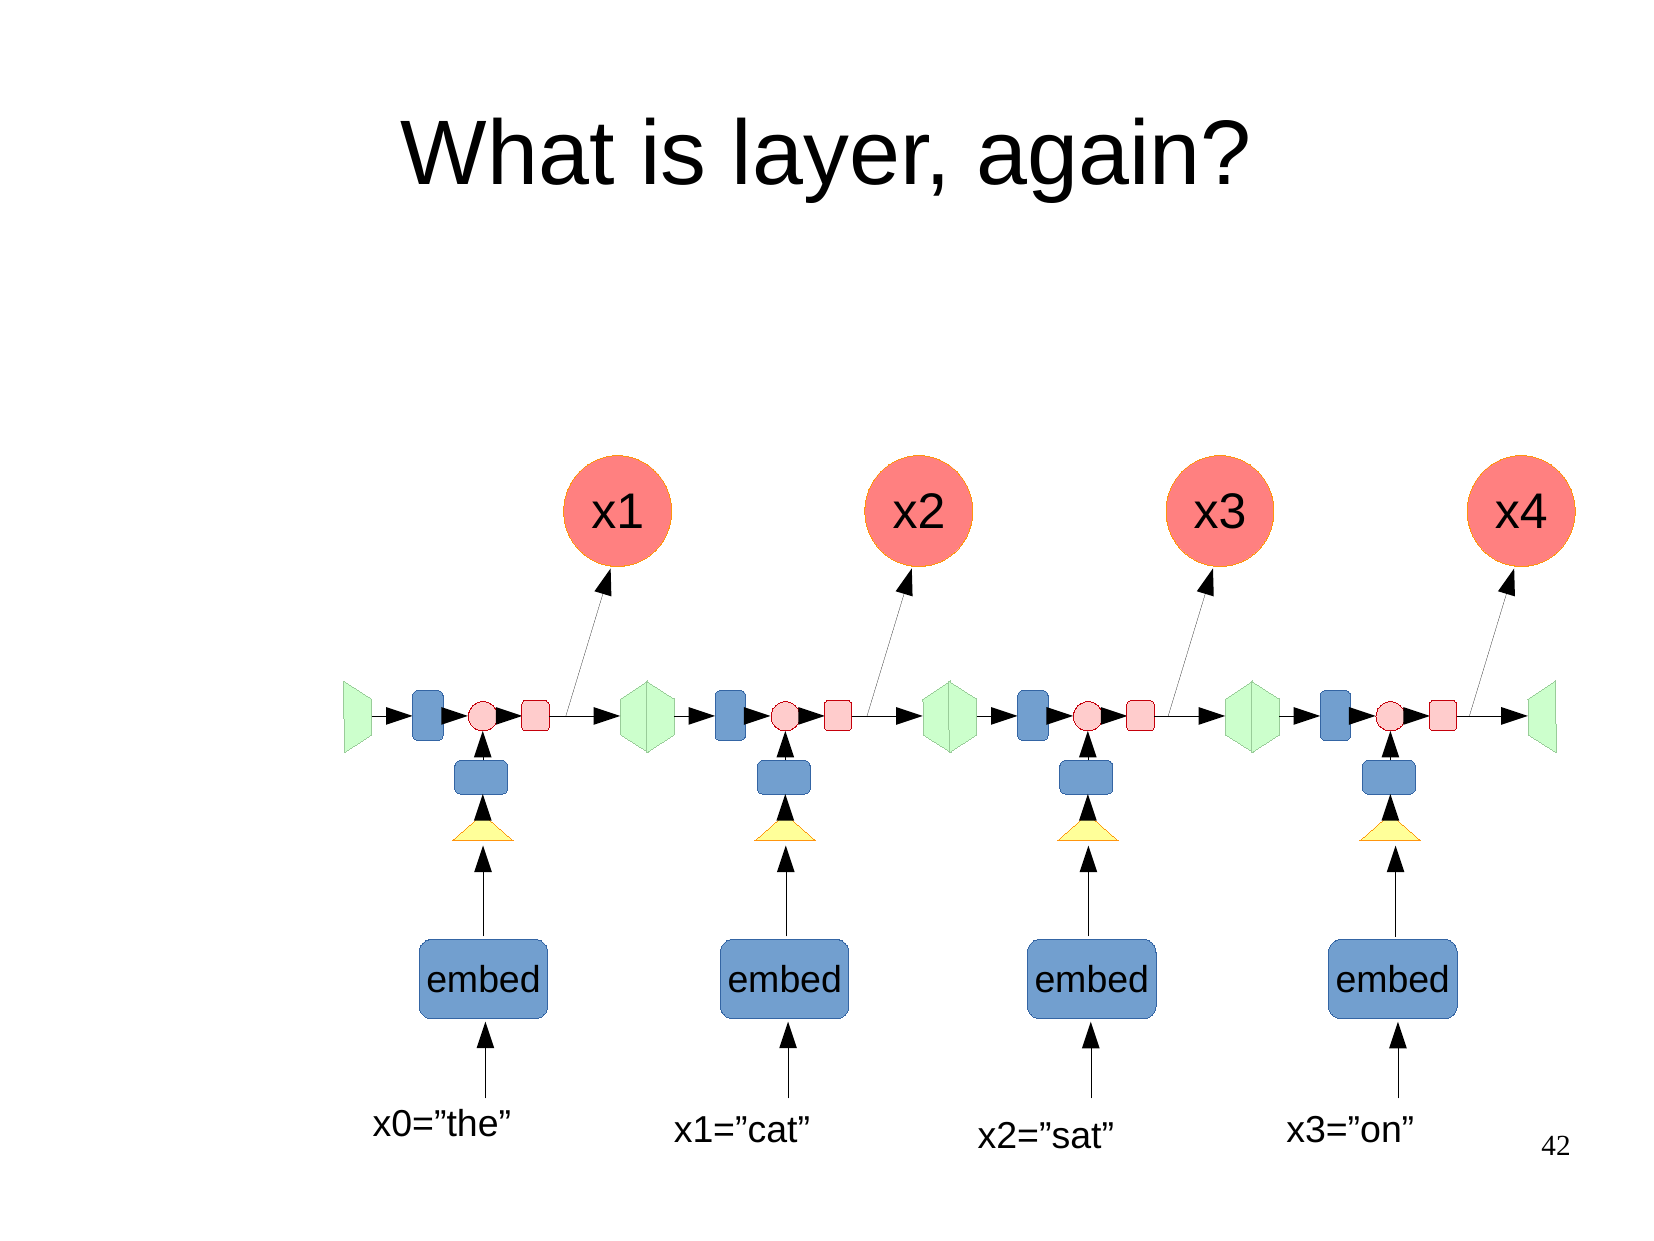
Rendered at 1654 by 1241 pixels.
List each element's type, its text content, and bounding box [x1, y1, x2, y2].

text_box embed [1027, 939, 1157, 1019]
text_box [1017, 690, 1049, 741]
text_box x1=”cat” [659, 1101, 869, 1159]
text_box [1126, 700, 1155, 731]
text_box x0=”the” [357, 1095, 568, 1152]
text_box [1057, 821, 1119, 841]
text_box [412, 690, 444, 741]
text_box [1375, 701, 1403, 731]
text_box [521, 700, 550, 731]
text_box x3 [1166, 455, 1274, 567]
text_box embed [720, 939, 849, 1019]
text_box [454, 760, 508, 795]
text_box [922, 680, 977, 753]
text_box [620, 680, 675, 753]
text_box embed [419, 939, 548, 1019]
text_box [1362, 760, 1416, 795]
text_box [715, 690, 746, 741]
text_box [1527, 680, 1557, 753]
text_box embed [1328, 939, 1458, 1019]
text_box x4 [1467, 455, 1576, 567]
text_box [754, 821, 816, 841]
text_box [771, 701, 798, 731]
text_box [452, 821, 514, 841]
text_box [468, 701, 495, 731]
text_box x2=”sat” [963, 1107, 1190, 1165]
text_box [343, 681, 372, 753]
text_box x3=”on” [1271, 1101, 1485, 1159]
text_box [1320, 690, 1351, 741]
text_box x1 [563, 455, 672, 567]
text_box [1359, 821, 1421, 841]
text_box [1073, 701, 1100, 731]
text_box [757, 760, 811, 795]
text_box [1225, 680, 1280, 753]
text_box [1059, 760, 1113, 795]
title What is layer, again? [82, 49, 1571, 257]
text_box x2 [864, 455, 973, 567]
text_box [1429, 700, 1457, 731]
text_box [824, 700, 852, 731]
